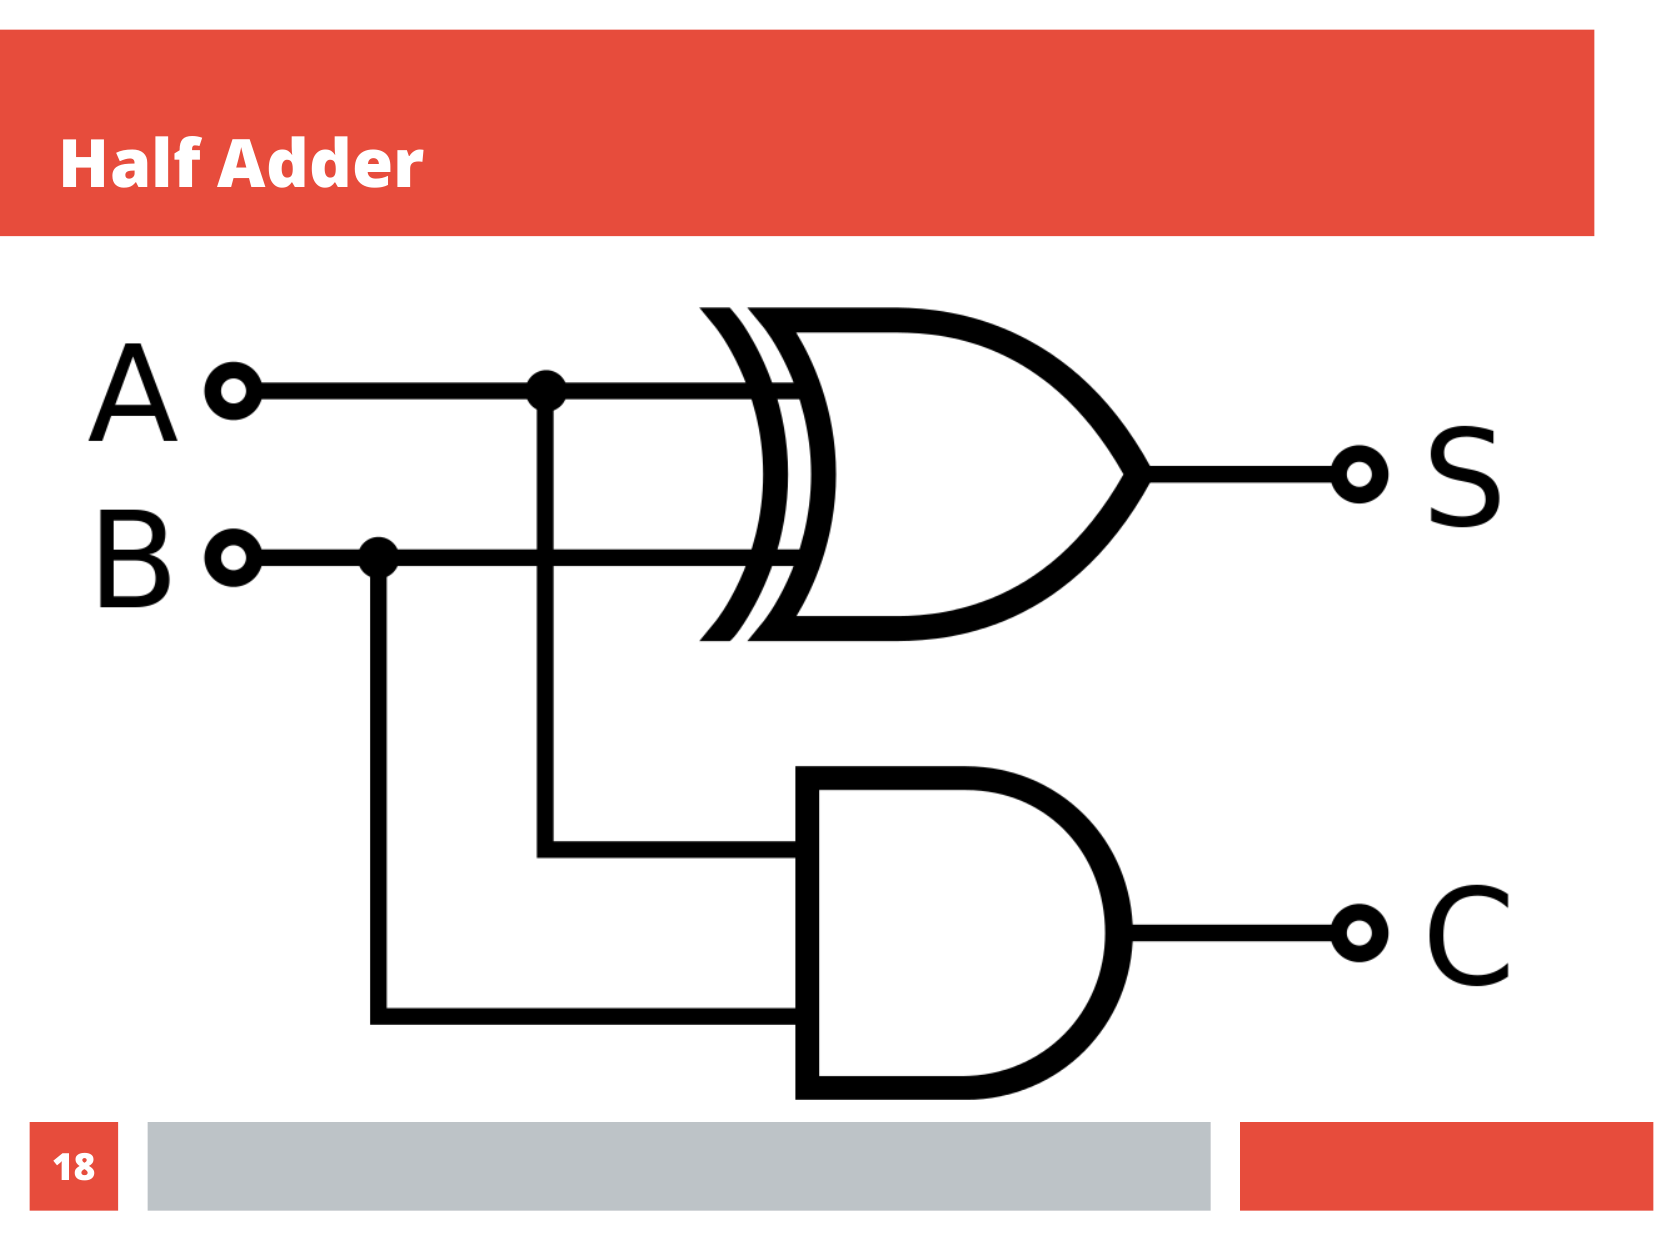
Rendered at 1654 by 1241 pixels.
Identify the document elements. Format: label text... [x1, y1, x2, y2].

picture [45, 291, 1546, 1126]
title Half Adder [59, 59, 1595, 207]
